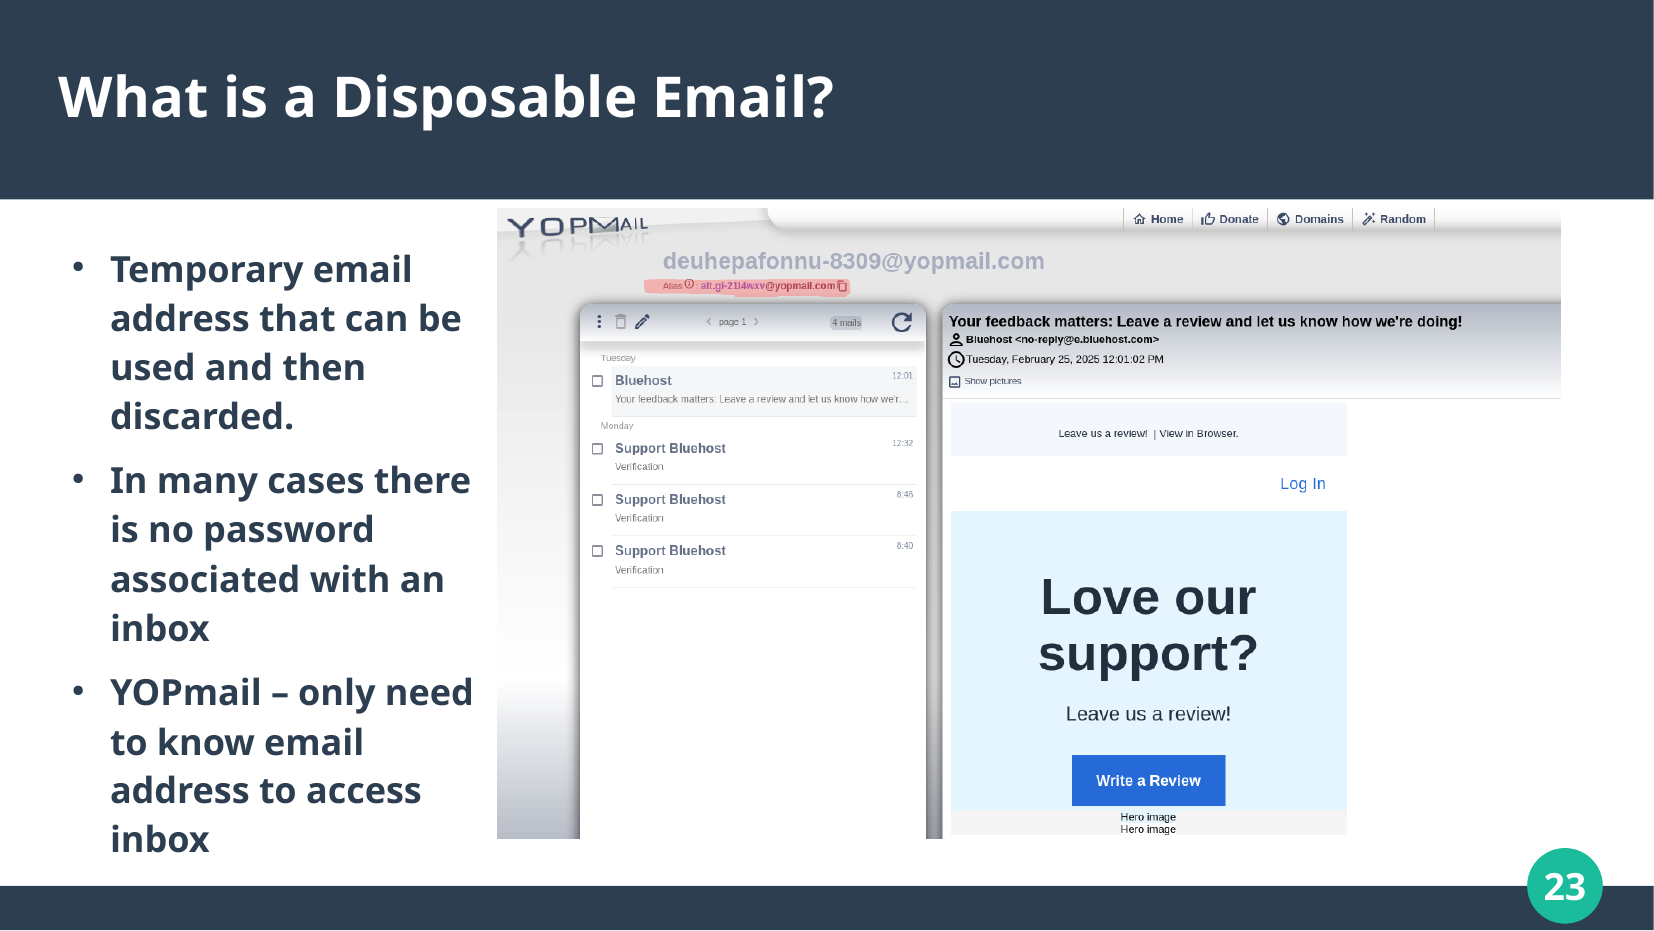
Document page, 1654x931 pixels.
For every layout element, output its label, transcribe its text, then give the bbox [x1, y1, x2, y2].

title What is a Disposable Email? [59, 37, 1595, 155]
picture [497, 208, 1561, 840]
list Temporary email address that can be used and then discarded. In many cases there is no password associated with an inbox YOPmail – only need to know email address to access inbox [59, 243, 498, 864]
